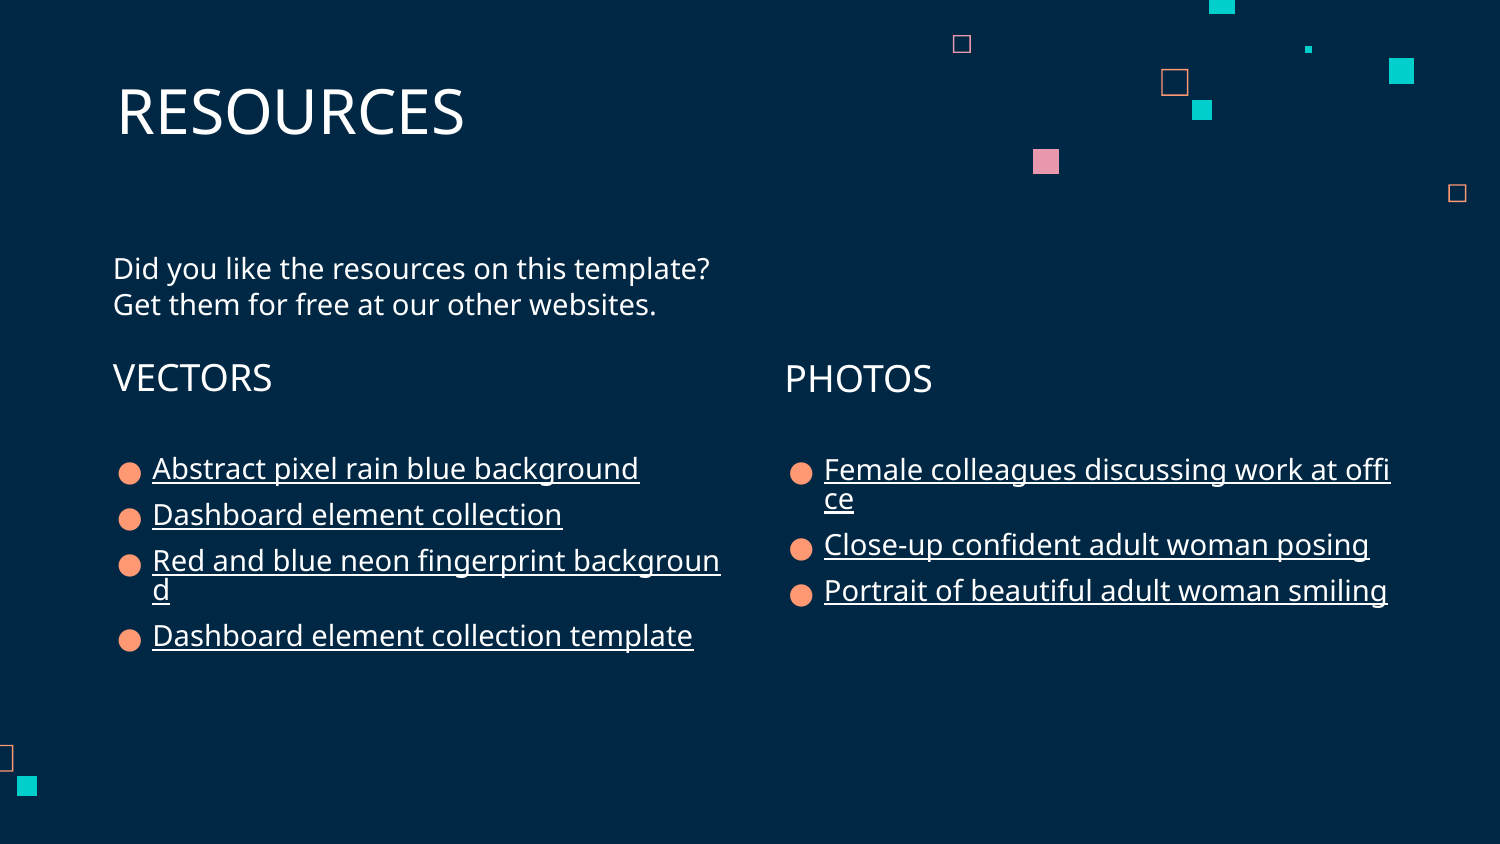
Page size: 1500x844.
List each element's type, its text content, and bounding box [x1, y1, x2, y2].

title RESOURCES [101, 67, 878, 163]
list Did you like the resources on this template? Get them for free at our other websites. VECTORS Abstract pixel rain blue background Dashboard element collection Red and blue neon fingerprint background Dashboard element collection template [97, 235, 740, 654]
list PHOTOS Female colleagues discussing work at office Close-up confident adult woman posing Portrait of beautiful adult woman smiling [769, 339, 1411, 654]
